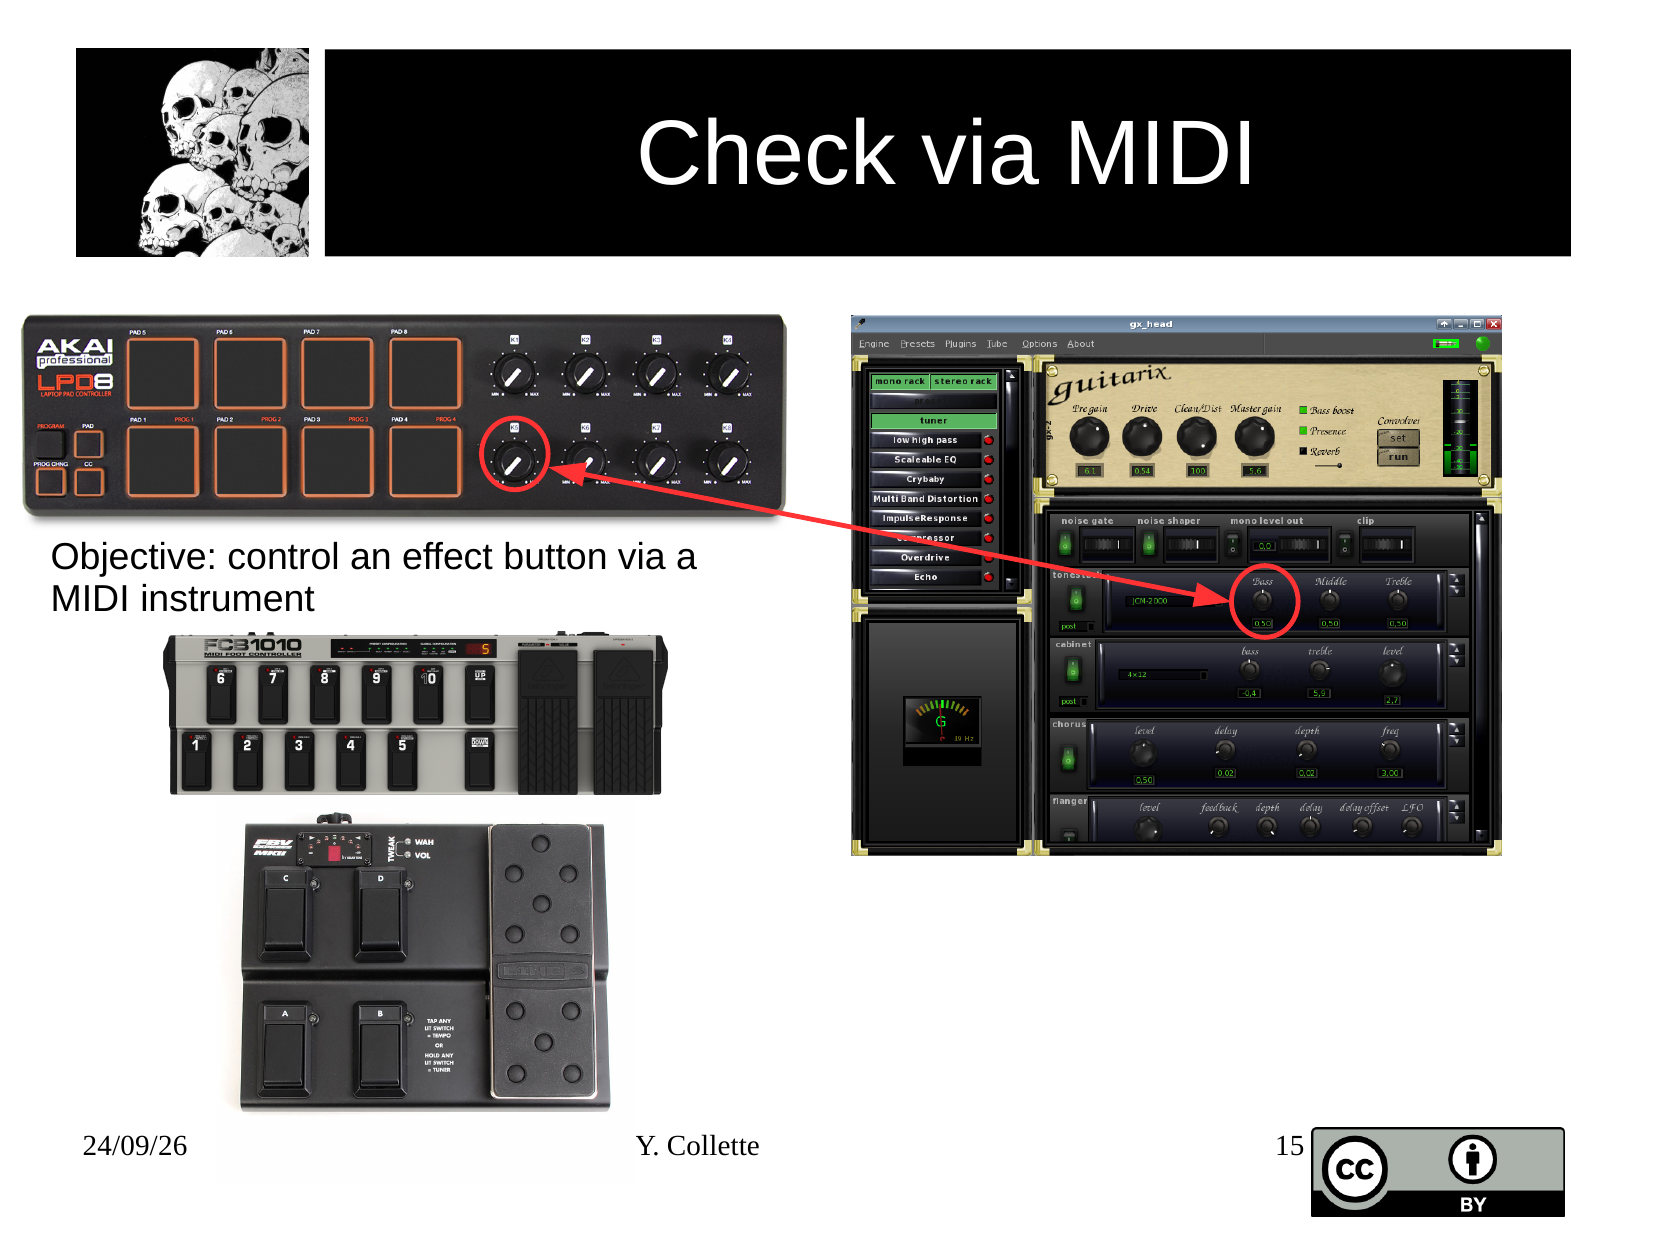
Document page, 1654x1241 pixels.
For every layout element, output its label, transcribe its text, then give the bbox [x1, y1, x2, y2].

picture [851, 315, 1502, 857]
title Check via MIDI [324, 49, 1571, 257]
picture [1234, 569, 1295, 634]
text_box Objective: control an effect button via a MIDI instrument [35, 528, 777, 627]
picture [1311, 1127, 1565, 1217]
picture [484, 421, 545, 487]
picture [0, 48, 815, 1185]
